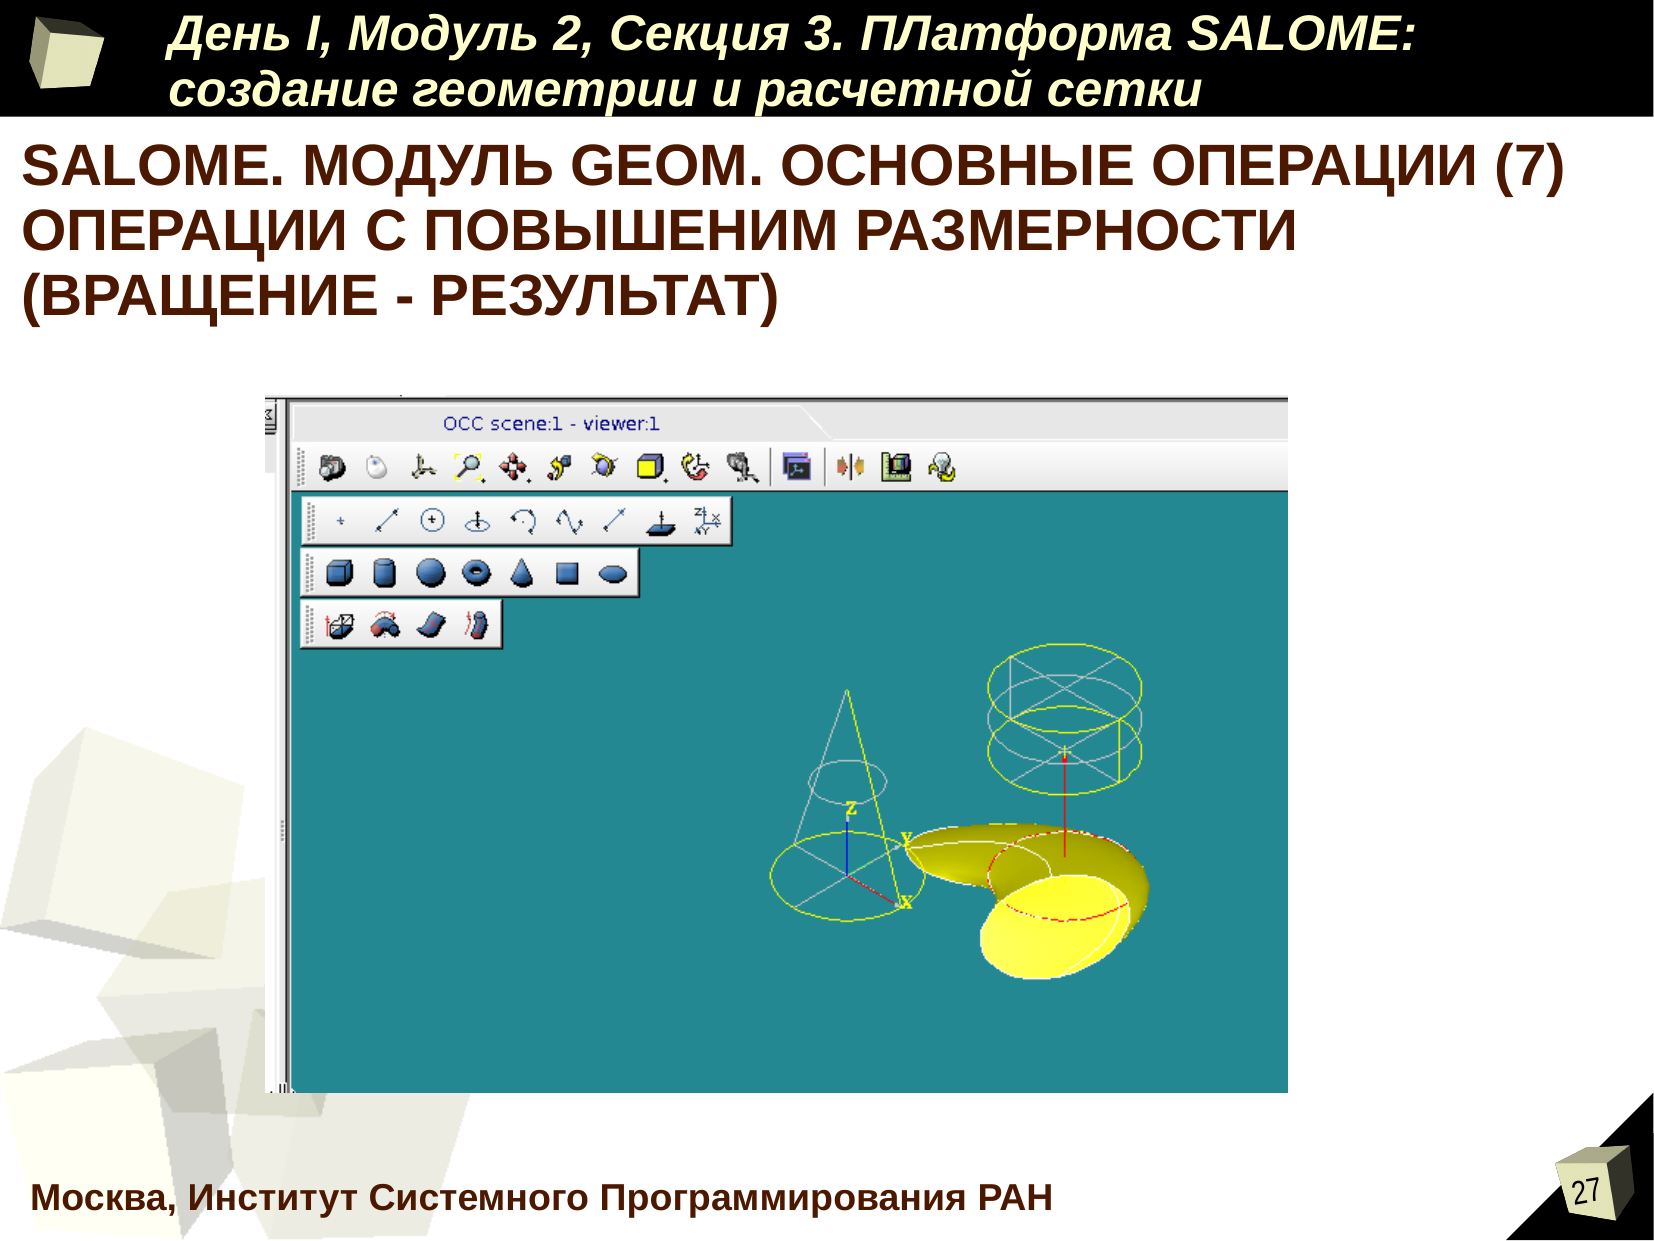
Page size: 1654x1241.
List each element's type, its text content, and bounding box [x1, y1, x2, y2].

picture [0, 395, 1288, 1241]
picture [464, 1193, 472, 1198]
text_box SALOME. МОДУЛЬ GEOM. ОСНОВНЫЕ ОПЕРАЦИИ (7) ОПЕРАЦИИ С ПОВЫШЕНИМ РАЗМЕРНОСТИ (ВРАЩЕНИЕ - РЕЗУЛЬТАТ) [6, 125, 1654, 335]
